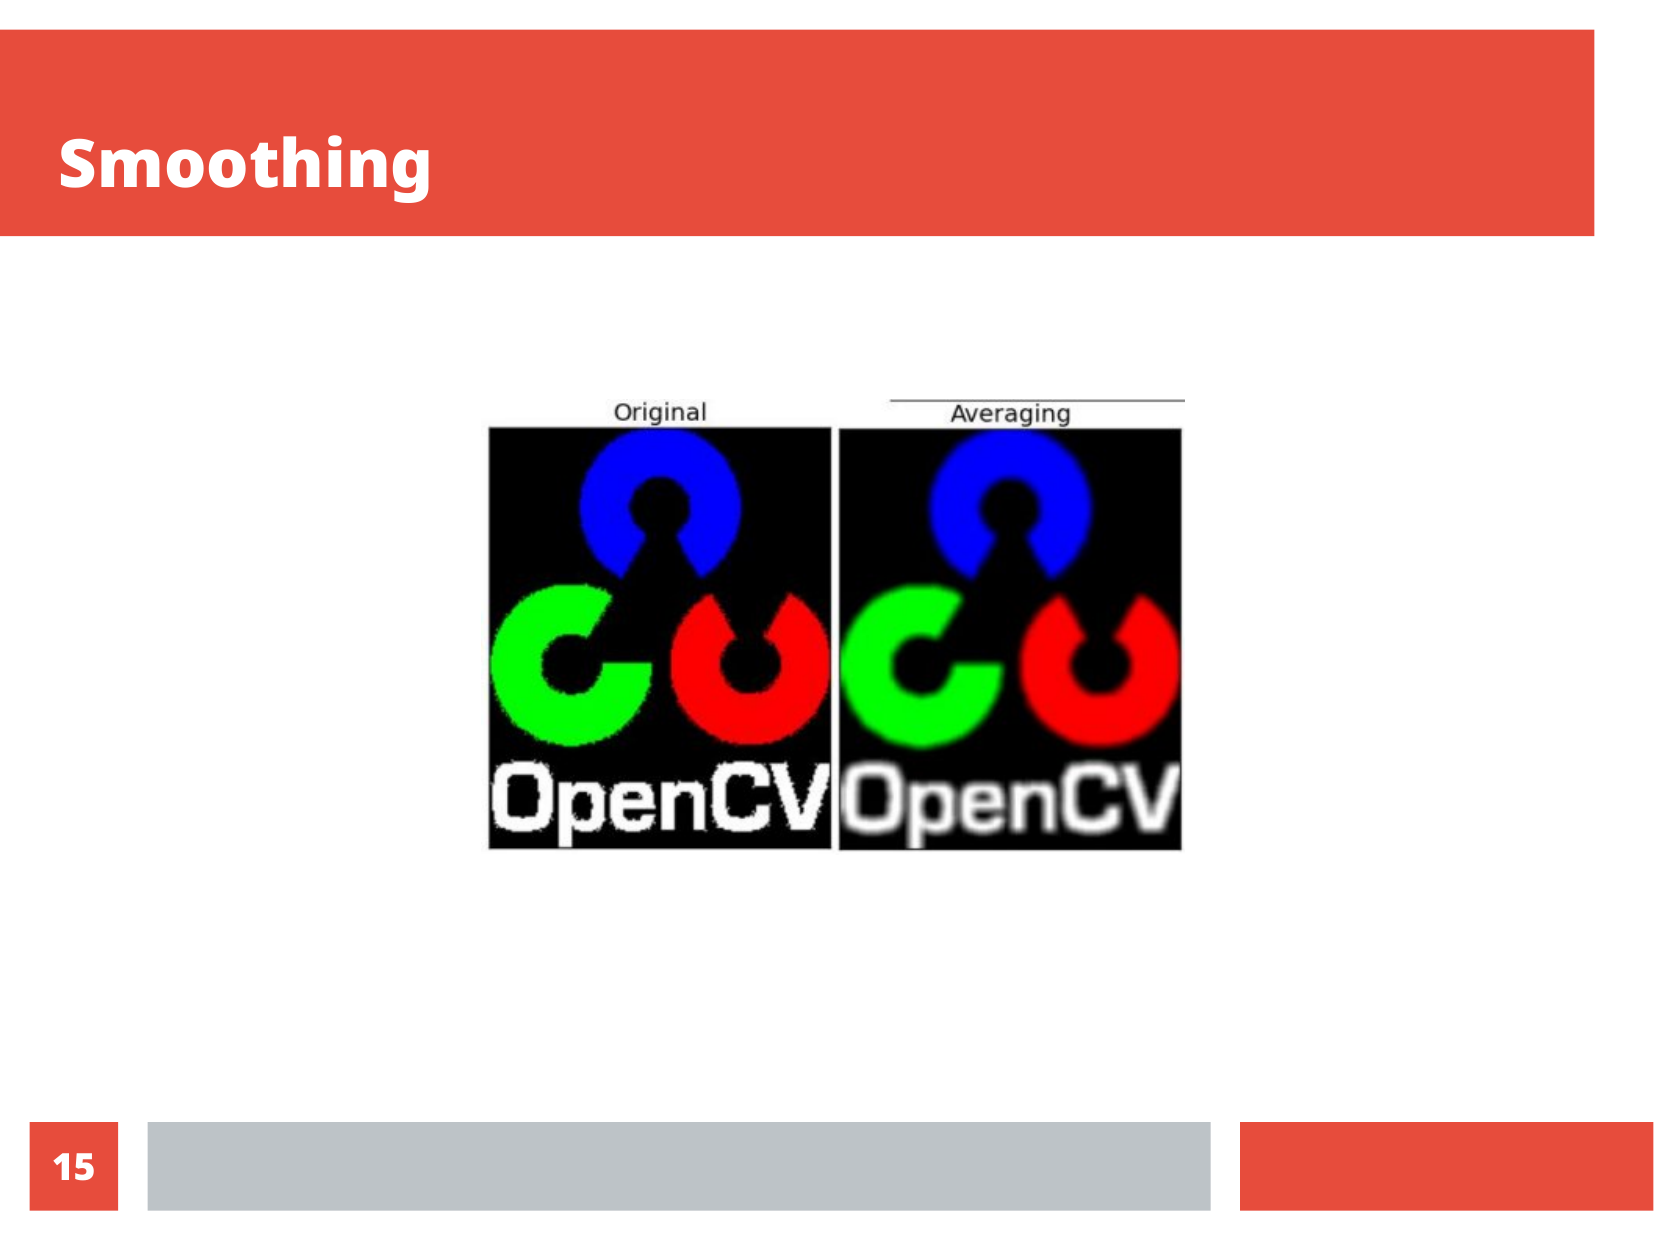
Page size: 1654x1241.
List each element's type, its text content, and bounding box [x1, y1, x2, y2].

picture [481, 399, 1185, 855]
title Smoothing [59, 59, 1595, 207]
